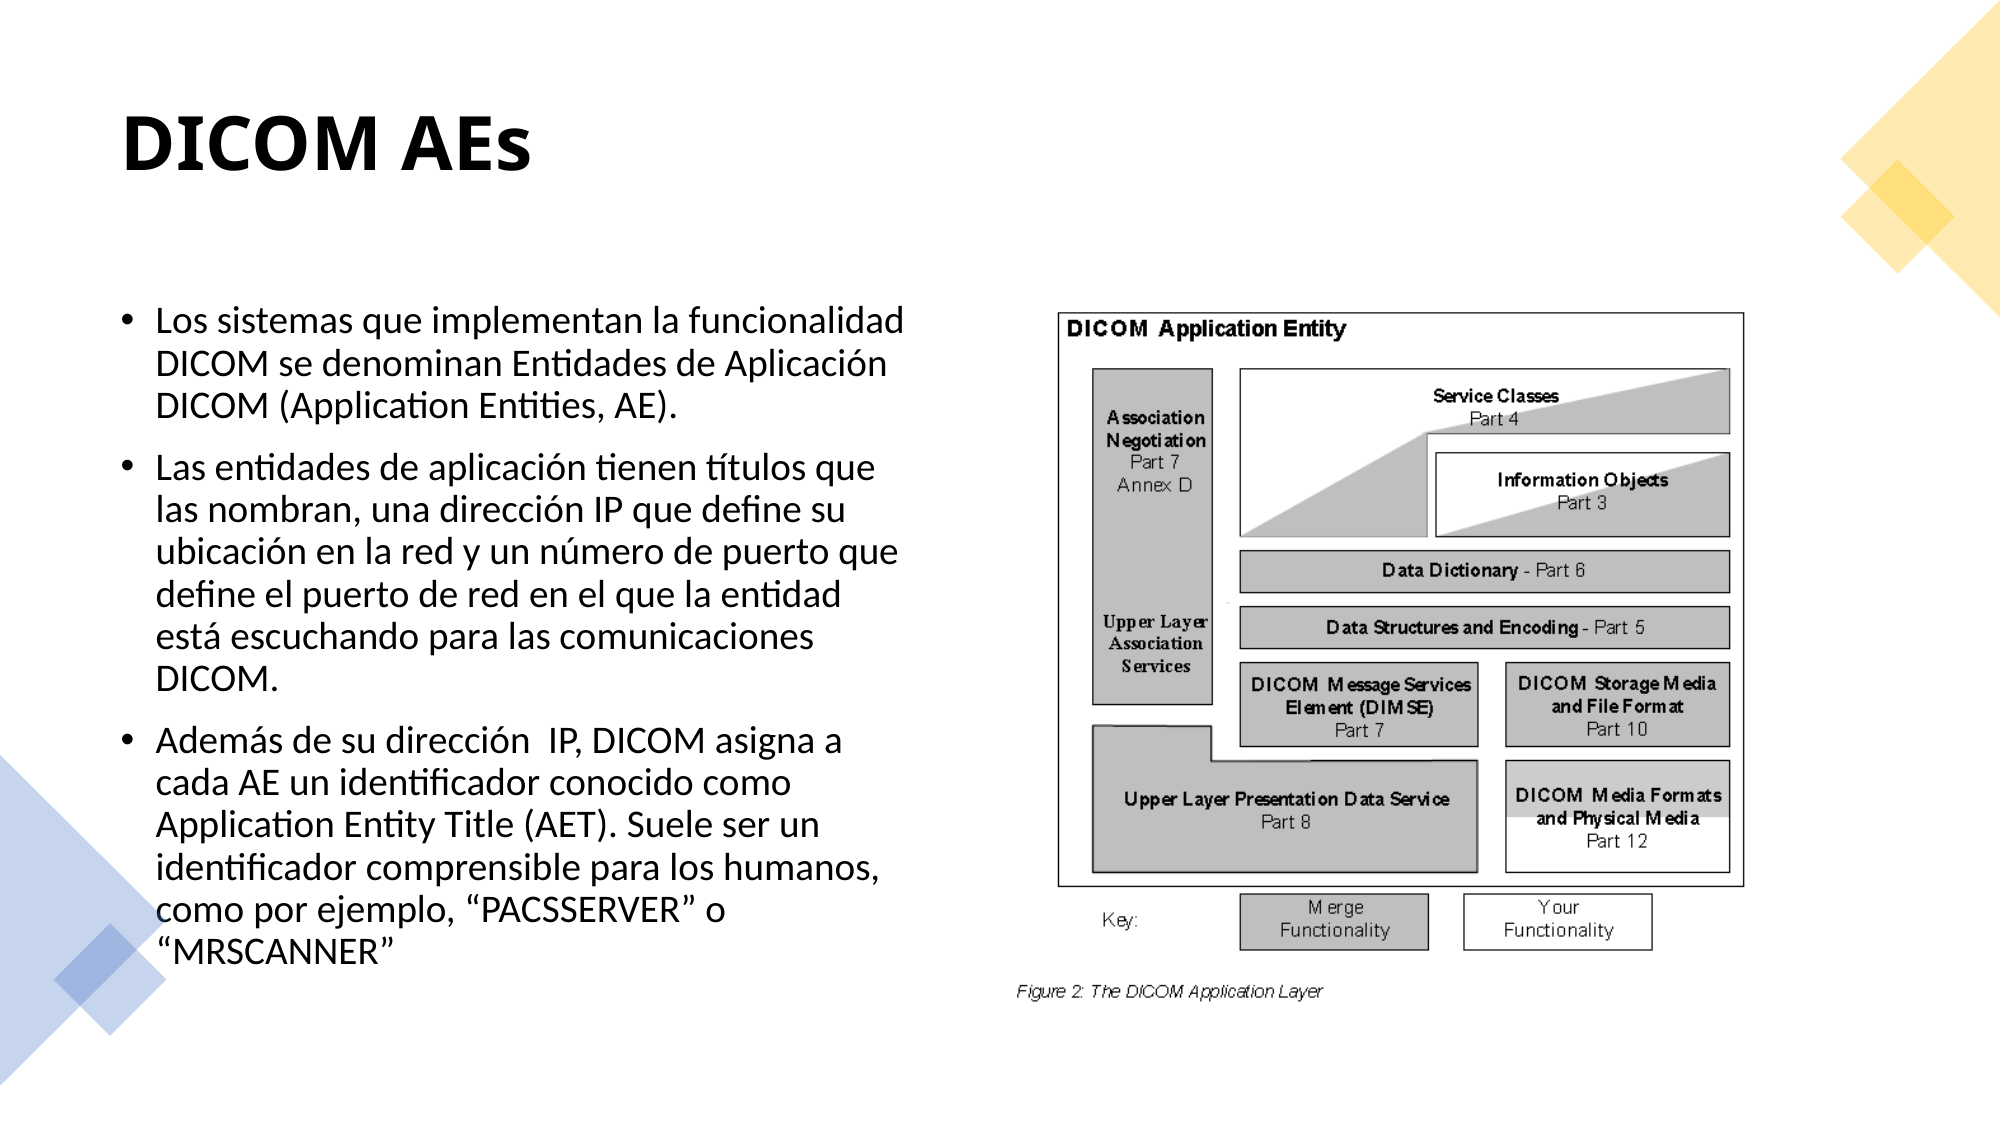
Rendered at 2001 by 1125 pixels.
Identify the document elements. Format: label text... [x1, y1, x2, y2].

text_box [0, 0, 2000, 1125]
picture [983, 292, 1780, 1008]
list Los sistemas que implementan la funcionalidad DICOM se denominan Entidades de Aplicación DICOM (Application Entities, AE). Las entidades de aplicación tienen títulos que las nombran, una dirección IP que define su ubicación en la red y un número de puerto que define el puerto de red en el que la entidad está escuchando para las comunicaciones DICOM. Además de su dirección IP, DICOM asigna a cada AE un identificador conocido como Application Entity Title (AET). Suele ser un identificador comprensible para los humanos, como por ejemplo, “PACSSERVER” o “MRSCANNER” [105, 292, 923, 1014]
title DICOM AEs [105, 52, 1895, 240]
